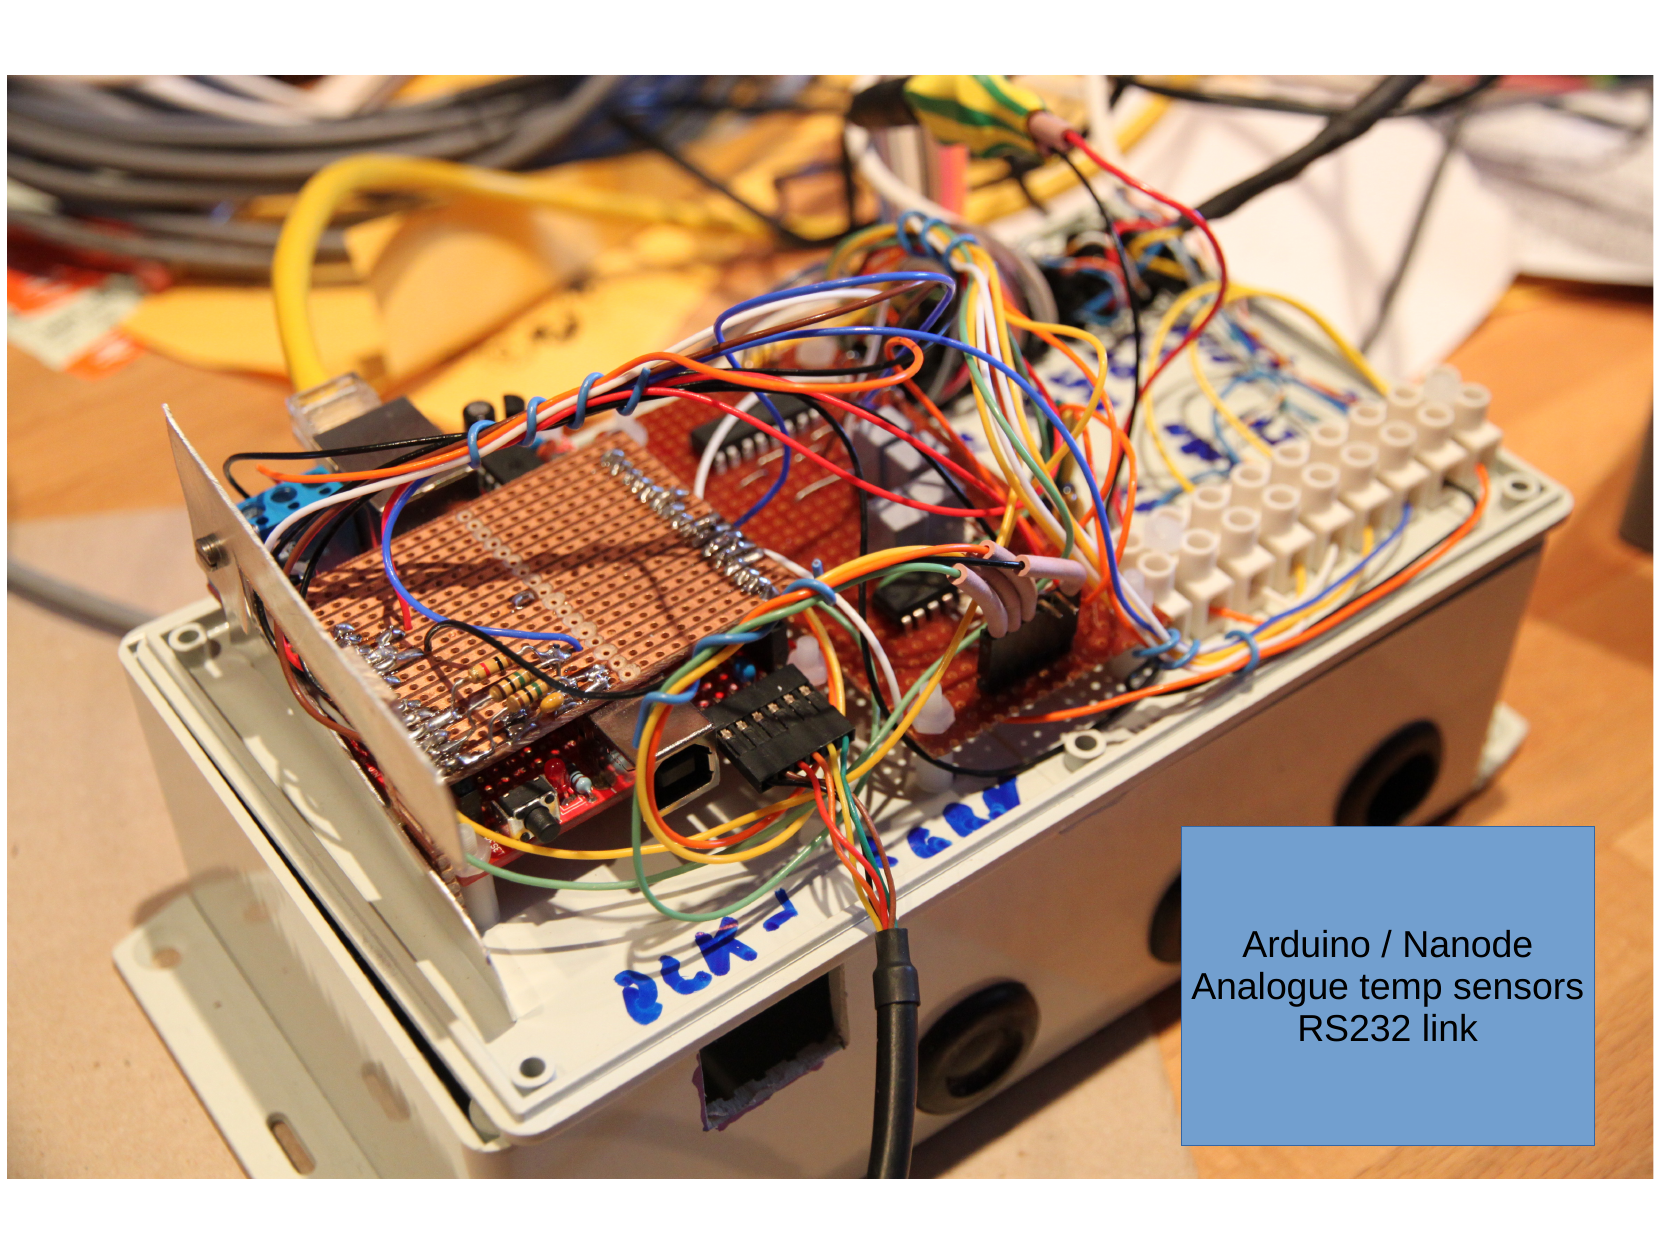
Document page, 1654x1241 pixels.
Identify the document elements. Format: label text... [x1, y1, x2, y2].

picture [7, 75, 1654, 1179]
text_box Arduino / Nanode Analogue temp sensors RS232 link [1181, 826, 1595, 1146]
